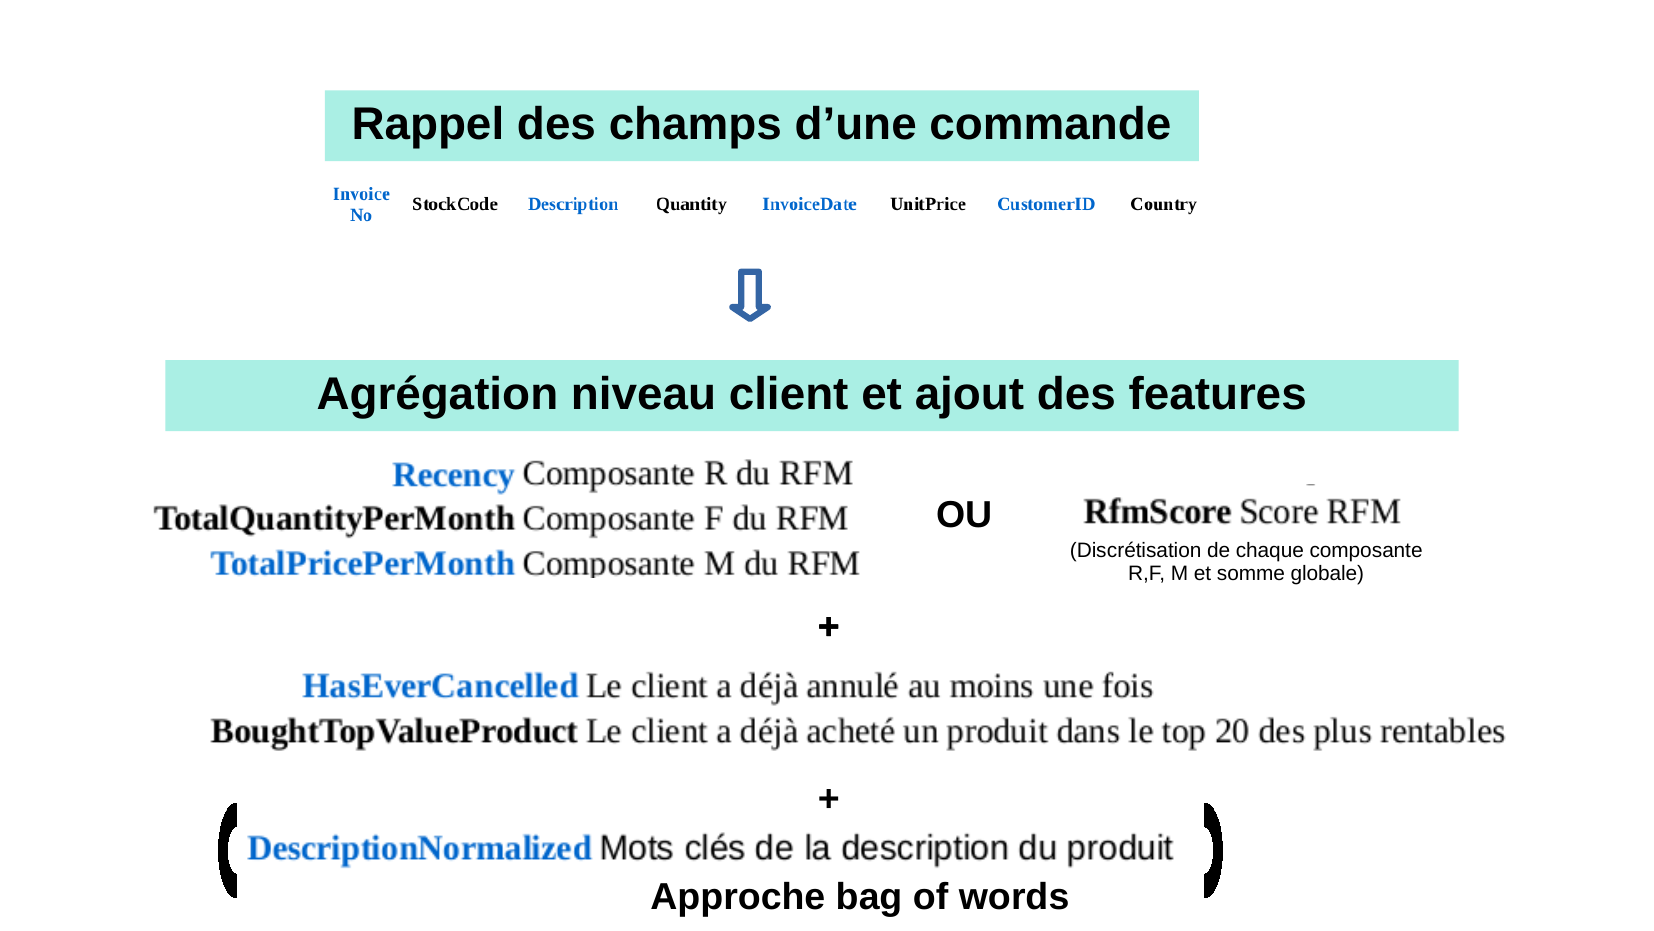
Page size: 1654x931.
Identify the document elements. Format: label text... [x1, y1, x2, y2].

text_box Agrégation niveau client et ajout des features [165, 360, 1459, 432]
text_box (Discrétisation de chaque composante R,F, M et somme globale) [1051, 531, 1441, 593]
text_box + [803, 598, 871, 656]
picture [236, 826, 1197, 881]
picture [324, 180, 1211, 339]
text_box OU [921, 486, 1008, 544]
picture [111, 458, 1453, 578]
text_box Rappel des champs d’une commande [324, 90, 1199, 162]
text_box [59, 578, 1595, 898]
text_box [330, 230, 1199, 339]
text_box + [803, 769, 871, 826]
text_box Approche bag of words [635, 868, 1128, 926]
picture [161, 669, 1524, 756]
